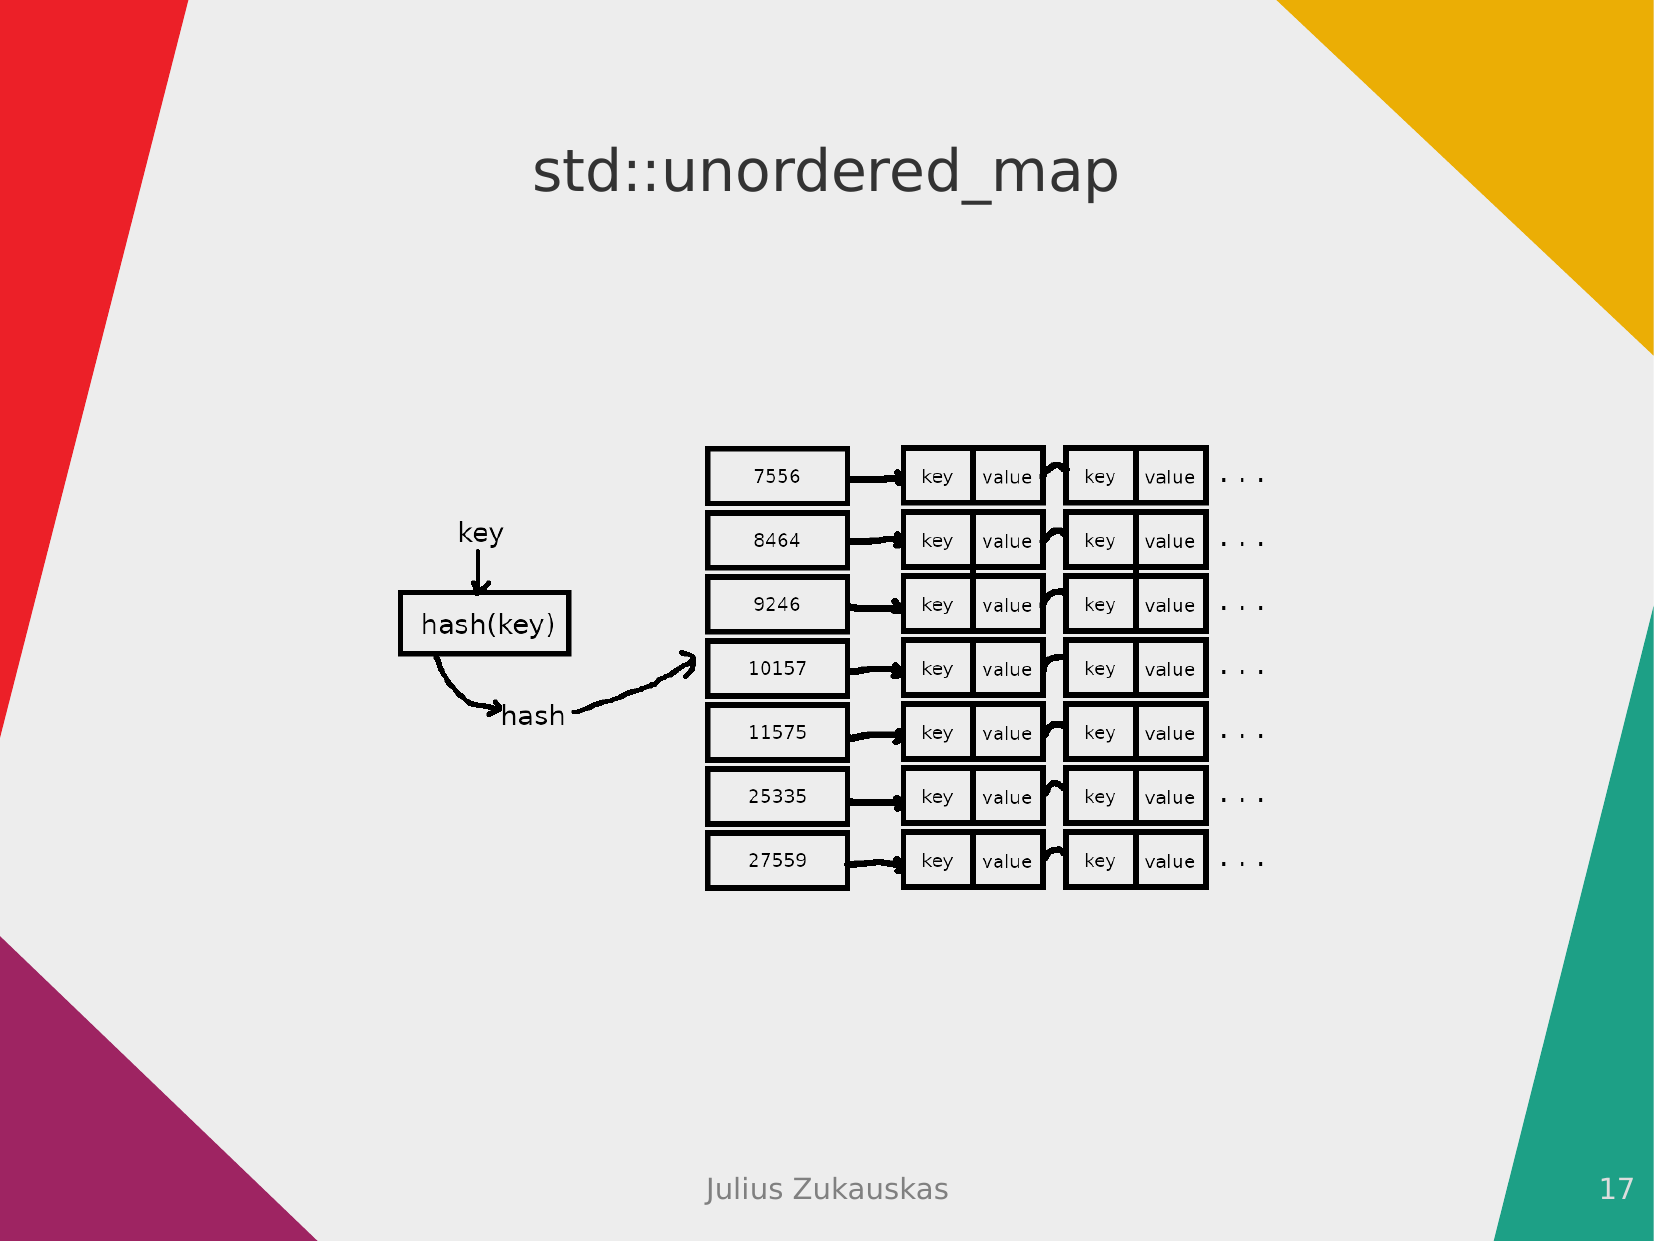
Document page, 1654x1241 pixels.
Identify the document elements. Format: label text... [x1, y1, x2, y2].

picture [370, 301, 1284, 1033]
title std::unordered_map [114, 73, 1539, 271]
